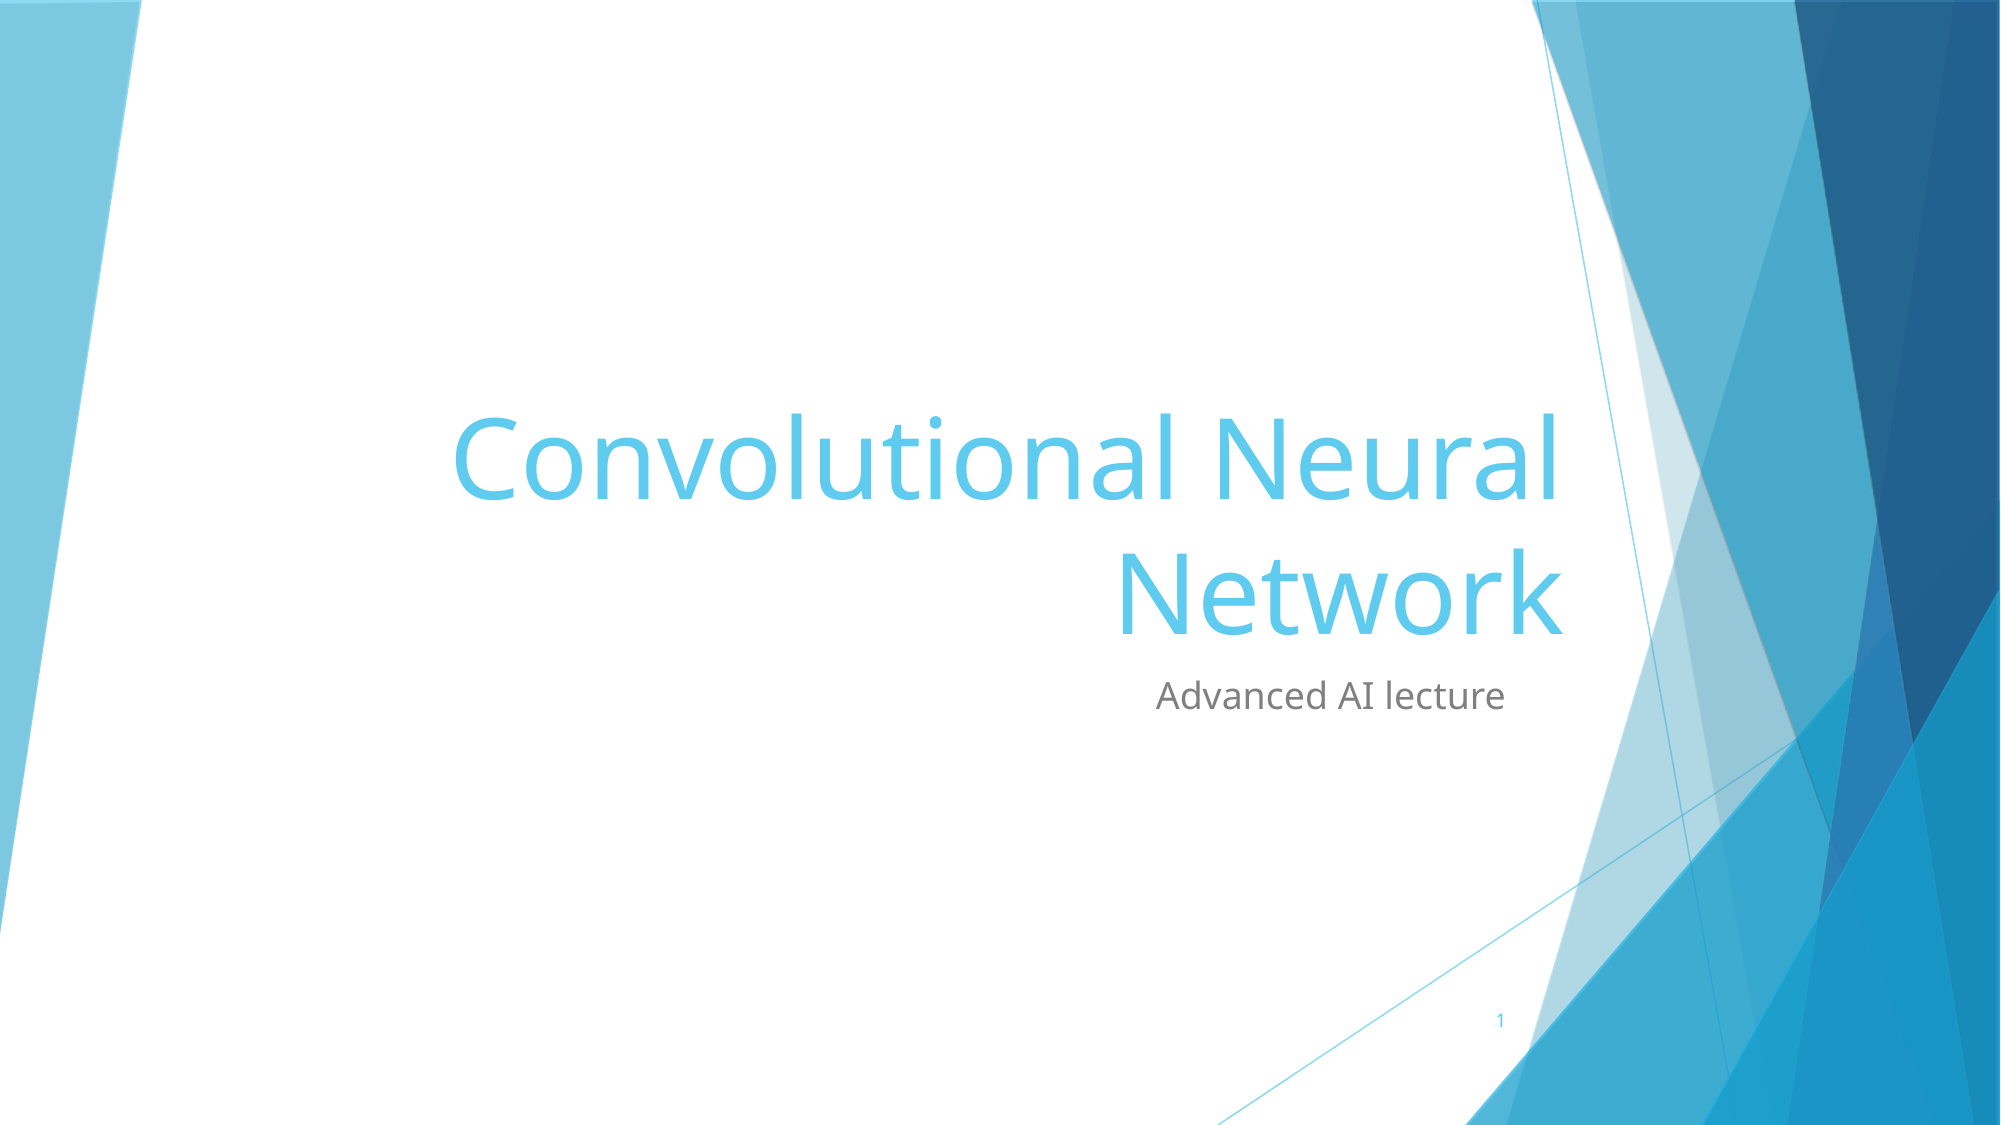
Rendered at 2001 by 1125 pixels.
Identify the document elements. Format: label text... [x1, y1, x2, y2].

slide_number <number> [1409, 991, 1522, 1051]
subtitle Advanced AI lecture [247, 664, 1522, 845]
title Convolutional Neural Network [200, 394, 1580, 665]
